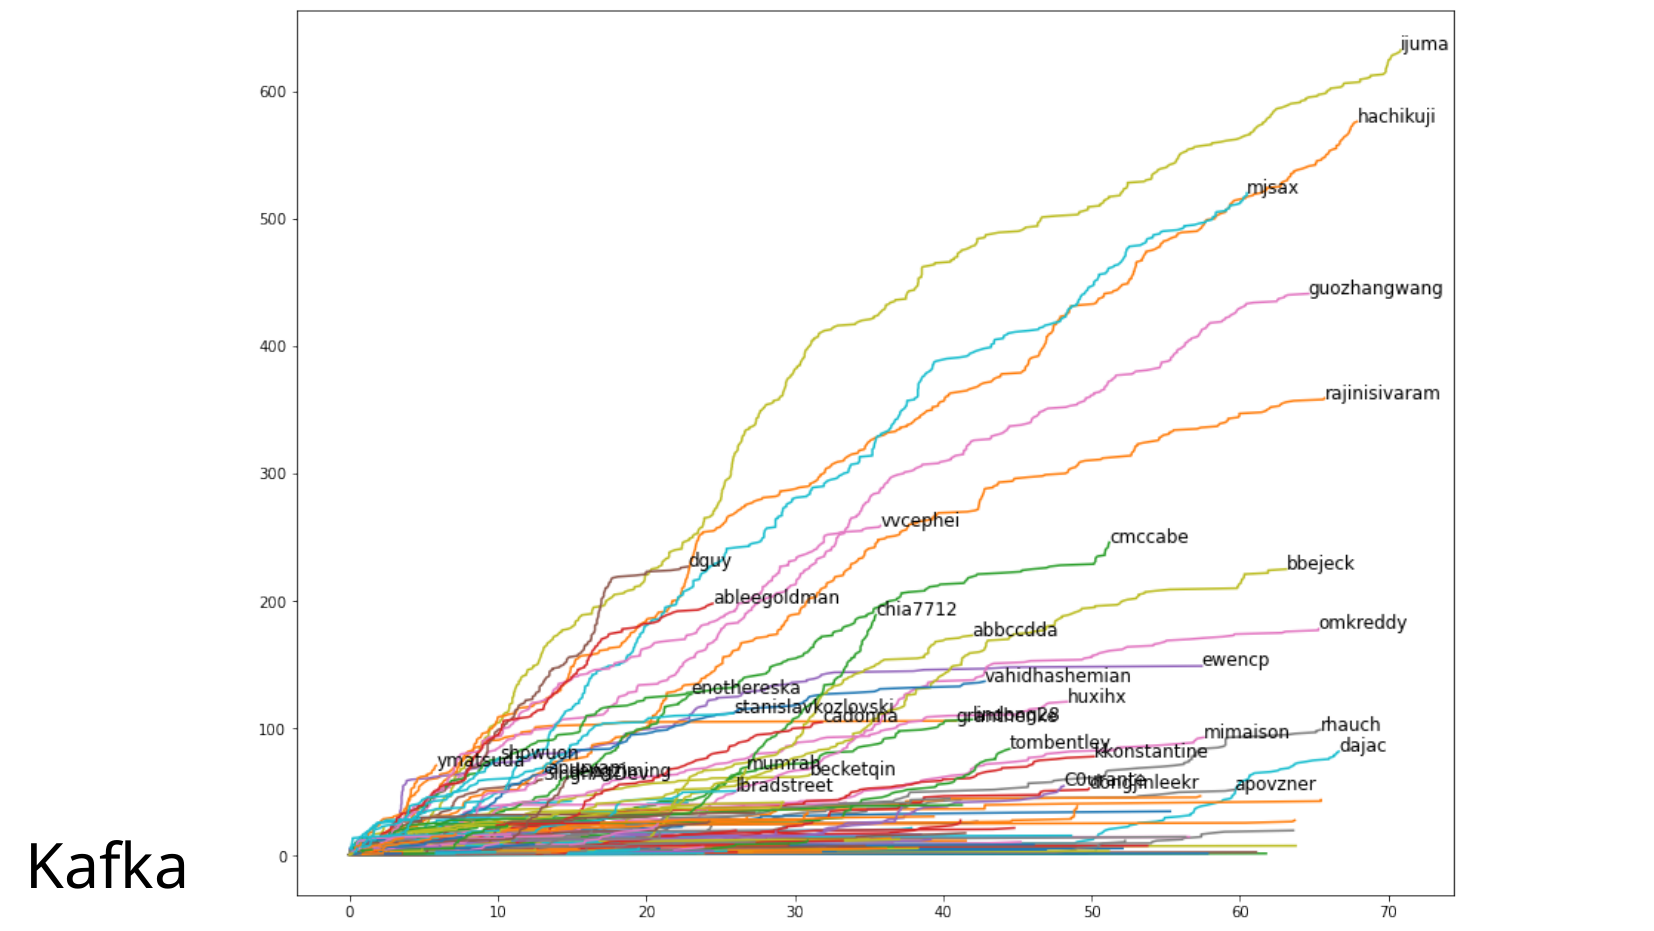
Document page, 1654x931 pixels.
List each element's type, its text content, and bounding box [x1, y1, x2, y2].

list Kafka [25, 821, 248, 907]
picture [248, 0, 1463, 931]
